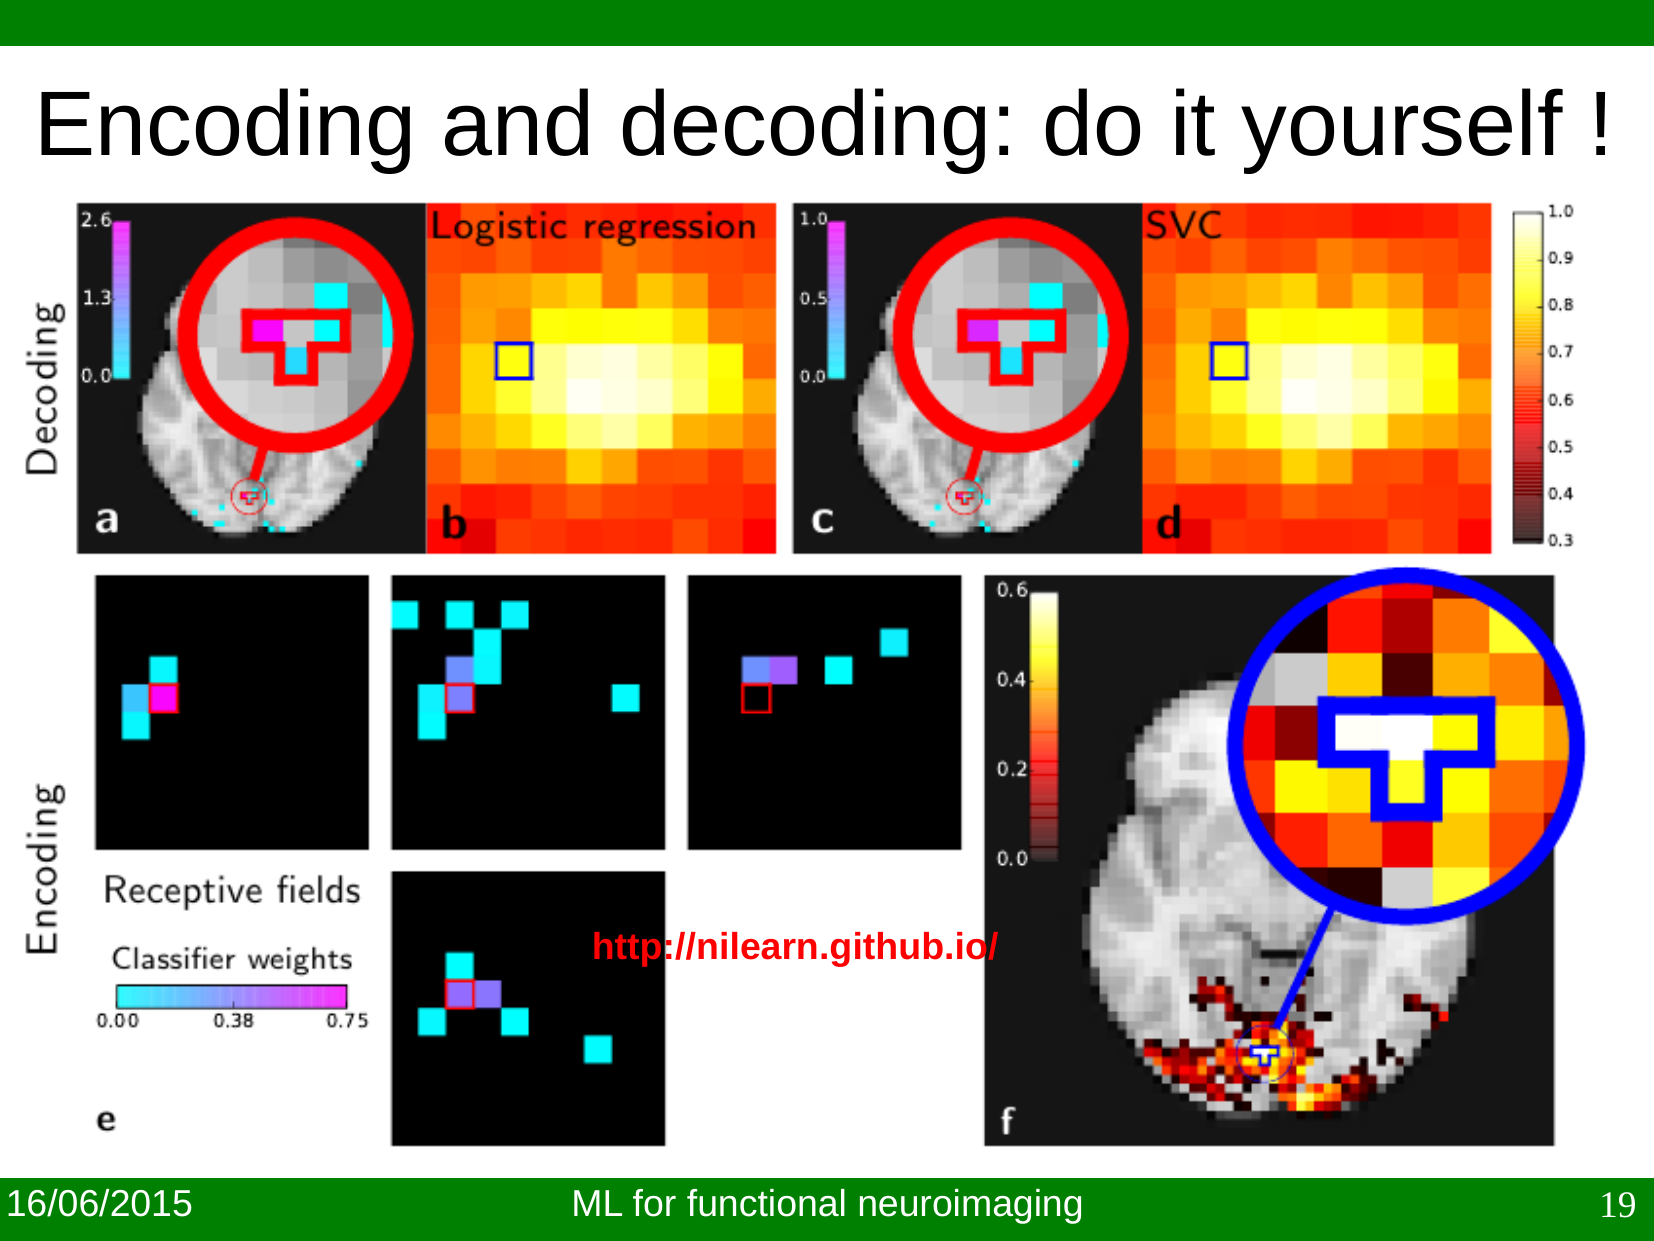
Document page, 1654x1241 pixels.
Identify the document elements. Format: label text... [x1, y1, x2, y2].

text_box http://nilearn.github.io/ [577, 918, 1021, 976]
title Encoding and decoding: do it yourself ! [30, 19, 1621, 227]
picture [5, 188, 1595, 1164]
